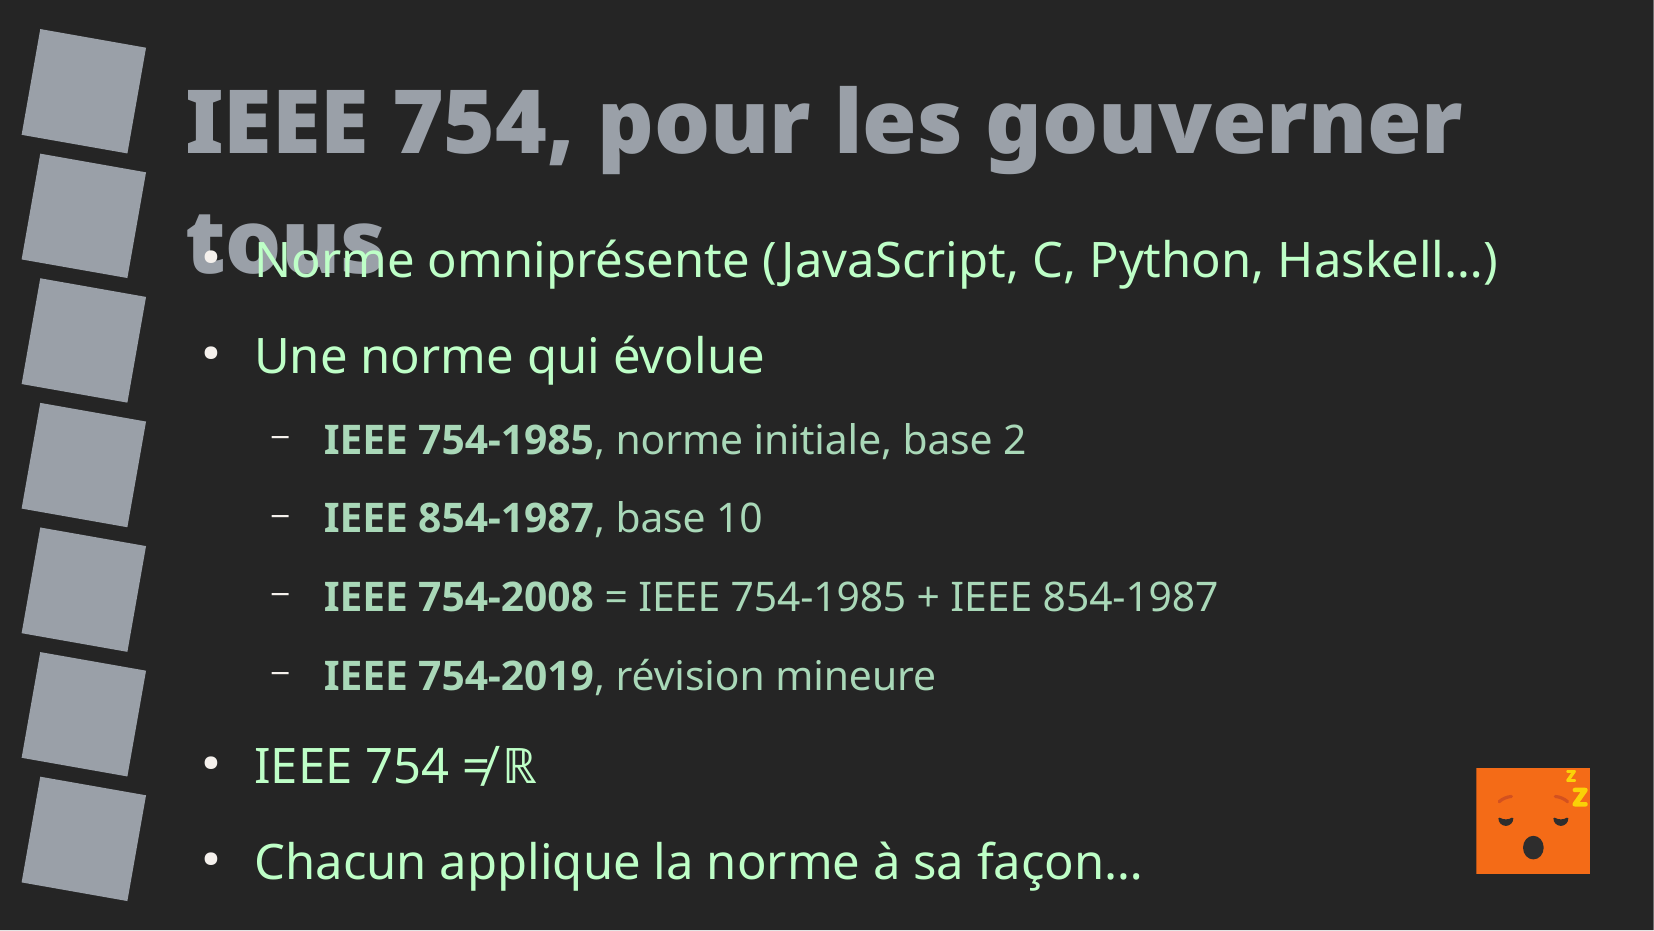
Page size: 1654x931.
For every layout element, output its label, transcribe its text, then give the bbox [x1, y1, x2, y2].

picture [1476, 767, 1591, 874]
title IEEE 754, pour les gouverner tous [184, 59, 1654, 154]
list Norme omniprésente (JavaScript, C, Python, Haskell…) Une norme qui évolue IEEE 754-1985, norme initiale, base 2 IEEE 854-1987, base 10 IEEE 754-2008 = IEEE 754-1985 + IEEE 854-1987 IEEE 754-2019, révision mineure IEEE 754 ≠ ℝ Chacun applique la norme à sa façon… [184, 225, 1636, 901]
